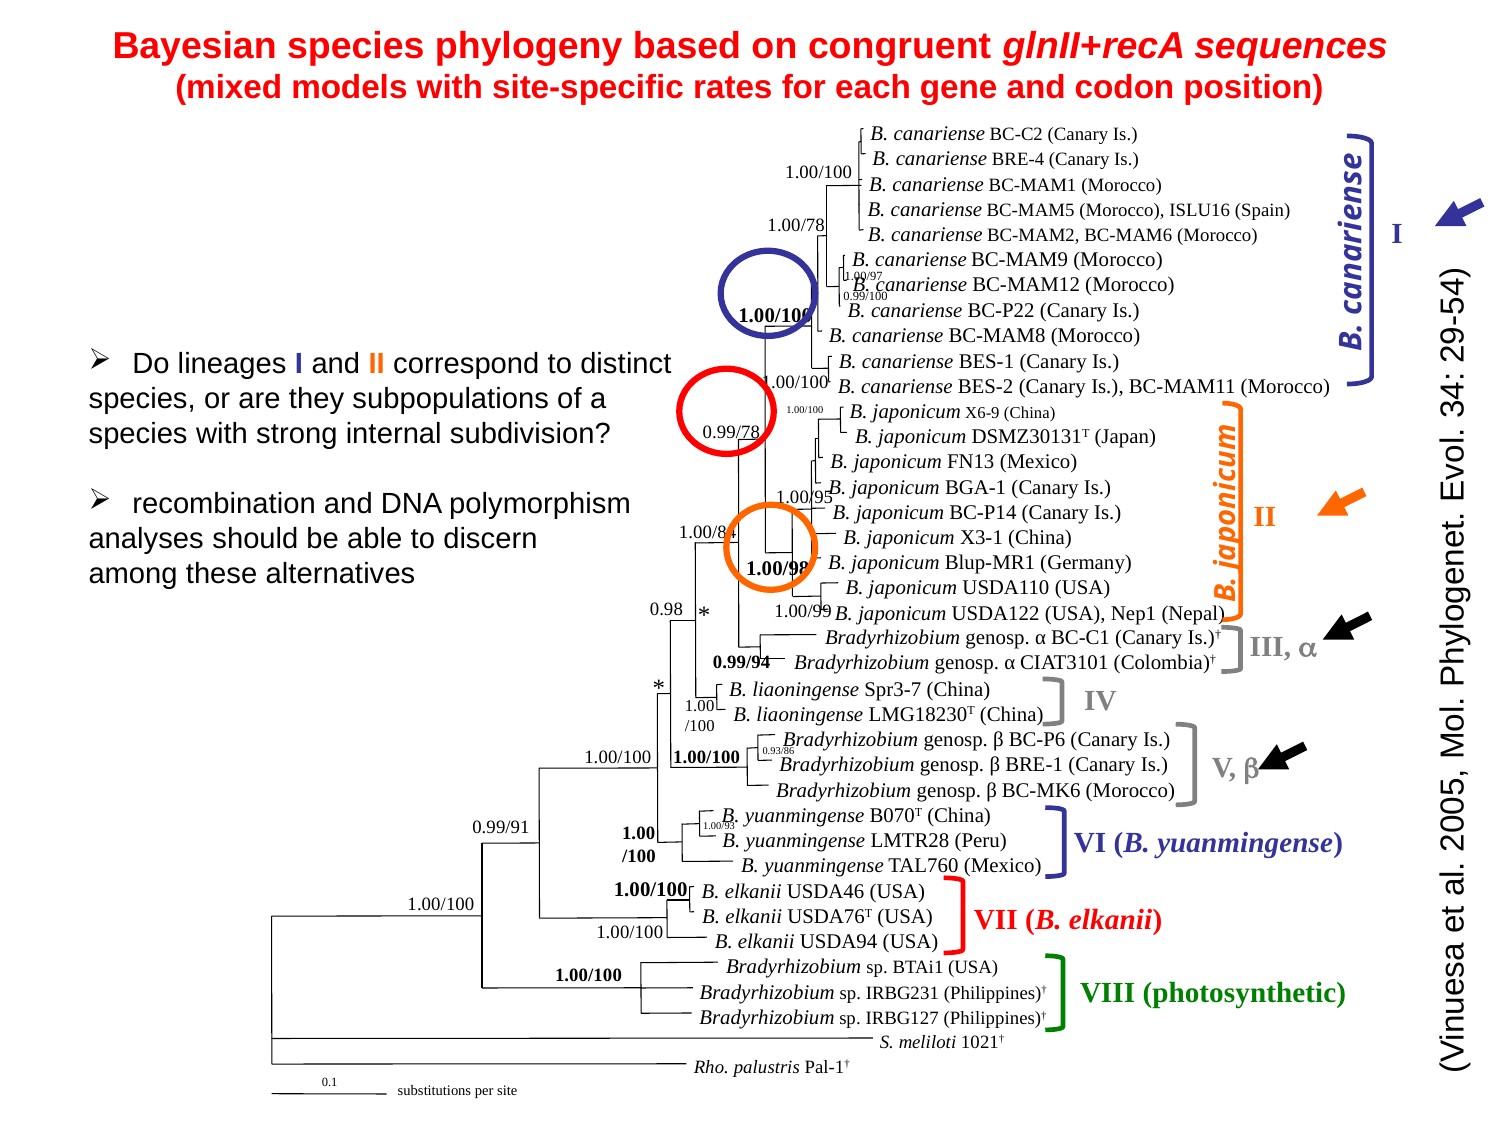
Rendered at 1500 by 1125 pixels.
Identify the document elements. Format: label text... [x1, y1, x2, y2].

text_box B. canariense BC-MAM8 (Morocco) [828, 321, 1141, 347]
text_box (Vinuesa et al. 2005, Mol. Phylogenet. Evol. 34: 29-54) [1423, 252, 1478, 1089]
text_box B. canariense BC-P22 (Canary Is.) [847, 296, 1140, 321]
text_box 0.99/78 [702, 419, 761, 443]
text_box 1.00/100 [613, 875, 688, 901]
text_box Do lineages I and II correspond to distinct species, or are they subpopulations of a species with strong internal subdivision? recombination and DNA polymorphism analyses should be able to discern among these alternatives [73, 337, 688, 598]
text_box VII (B. elkanii) [959, 893, 1178, 943]
text_box B. japonicum X3-1 (China) [843, 523, 1073, 548]
text_box B. yuanmingense TAL760 (Mexico) [741, 851, 1042, 877]
text_box B. elkanii USDA76T (USA) [702, 902, 934, 928]
text_box B. yuanmingense LMTR28 (Peru) [722, 826, 1007, 852]
text_box 1.00/97 [844, 268, 883, 284]
text_box 0.99/91 [472, 815, 530, 838]
text_box Bradyrhizobium sp. BTAi1 (USA) [726, 953, 999, 978]
text_box Bradyrhizobium genosp. β BRE-1 (Canary Is.) [779, 751, 1168, 776]
text_box VIII (photosynthetic) [1065, 966, 1362, 1016]
text_box Bradyrhizobium genosp. α CIAT3101 (Colombia)† [794, 649, 1217, 675]
text_box B. japonicum Blup-MR1 (Germany) [828, 548, 1133, 574]
text_box B. japonicum FN13 (Mexico) [830, 448, 1078, 473]
text_box 1.00/100 [407, 891, 475, 915]
text_box Bayesian species phylogeny based on congruent glnII+recA sequences (mixed models with site-specific rates for each gene and codon position) [97, 13, 1403, 113]
text_box 1.00/78 [767, 212, 826, 236]
text_box B. canariense [1322, 138, 1376, 366]
text_box Rho. palustris Pal-1† [693, 1054, 850, 1078]
text_box B. japonicum BGA-1 (Canary Is.) [828, 473, 1112, 499]
text_box 1.00/100 [785, 159, 853, 183]
text_box 1.00/100 [766, 369, 829, 393]
text_box B. canariense BC-MAM5 (Morocco), ISLU16 (Spain) [867, 195, 1300, 221]
text_box 0.93/86 [762, 743, 795, 757]
text_box Bradyrhizobium genosp. β BC-MK6 (Morocco) [776, 776, 1176, 802]
text_box 1.00/95 [775, 484, 834, 507]
text_box 1.00/100 [584, 744, 652, 767]
text_box Bradyrhizobium genosp. α BC-C1 (Canary Is.)† [824, 623, 1221, 650]
text_box B. liaoningense Spr3-7 (China) [729, 675, 991, 701]
text_box B. canariense BC-MAM2, BC-MAM6 (Morocco) [867, 220, 1258, 246]
text_box substitutions per site [397, 1080, 518, 1099]
text_box B. canariense BC-C2 (Canary Is.) [870, 119, 1138, 145]
text_box B. japonicum USDA122 (USA), Nep1 (Nepal) [834, 600, 1199, 623]
text_box 1.00 /100 [622, 821, 656, 867]
text_box 1.00/84 [688, 519, 732, 543]
text_box B. yuanmingense B070T (China) [721, 802, 992, 826]
text_box II [1249, 489, 1292, 540]
text_box 1.00/99 [774, 598, 832, 622]
text_box Bradyrhizobium sp. IRBG127 (Philippines)† [699, 1003, 1047, 1029]
text_box B. canariense BRE-4 (Canary Is.) [872, 144, 1139, 170]
text_box B. japonicum [1198, 409, 1249, 618]
text_box V, b [1197, 741, 1275, 791]
text_box B. elkanii USDA94 (USA) [714, 928, 939, 954]
text_box 1.00/100 [738, 301, 810, 327]
text_box B. elkanii USDA46 (USA) [701, 877, 926, 903]
text_box B. japonicum BC-P14 (Canary Is.) [832, 499, 1122, 525]
text_box 1.00/100 [596, 920, 664, 943]
text_box B. canariense BC-MAM12 (Morocco) [878, 271, 1175, 297]
text_box 0.99/100 [843, 287, 888, 303]
text_box 1.00/93 [703, 819, 736, 832]
text_box B. canariense BES-1 (Canary Is.) [838, 347, 1120, 372]
text_box Bradyrhizobium sp. IRBG231 (Philippines)† [699, 978, 1047, 1003]
text_box B. canariense BC-MAM1 (Morocco) [869, 170, 1162, 195]
text_box 0.1 [321, 1073, 338, 1089]
text_box 0.98 [649, 598, 684, 620]
text_box 1.00/98 [746, 554, 810, 580]
text_box B. liaoningense LMG18230T (China) [733, 700, 1044, 726]
text_box B. japonicum DSMZ30131T (Japan) [855, 423, 1157, 449]
text_box Bradyrhizobium genosp. β BC-P6 (Canary Is.) [782, 725, 1171, 751]
text_box 1.00/100 [786, 403, 824, 416]
text_box S. meliloti 1021† [879, 1029, 1005, 1053]
text_box * [697, 598, 711, 629]
text_box B. japonicum USDA110 (USA) [845, 573, 1111, 599]
text_box B. canariense BC-MAM9 (Morocco) [851, 245, 1163, 271]
text_box 0.99/94 [712, 649, 771, 673]
text_box VI (B. yuanmingense) [1059, 816, 1359, 867]
text_box B. canariense BES-2 (Canary Is.), BC-MAM11 (Morocco) [837, 372, 1331, 398]
text_box * [652, 671, 666, 702]
text_box III, a [1234, 619, 1333, 670]
text_box I [1376, 206, 1418, 257]
text_box 1.00 /100 [684, 694, 716, 735]
text_box B. japonicum X6-9 (China) [849, 397, 1056, 423]
text_box IV [1069, 673, 1132, 724]
text_box 1.00/100 [555, 962, 623, 986]
text_box 1.00/100 [673, 744, 741, 767]
